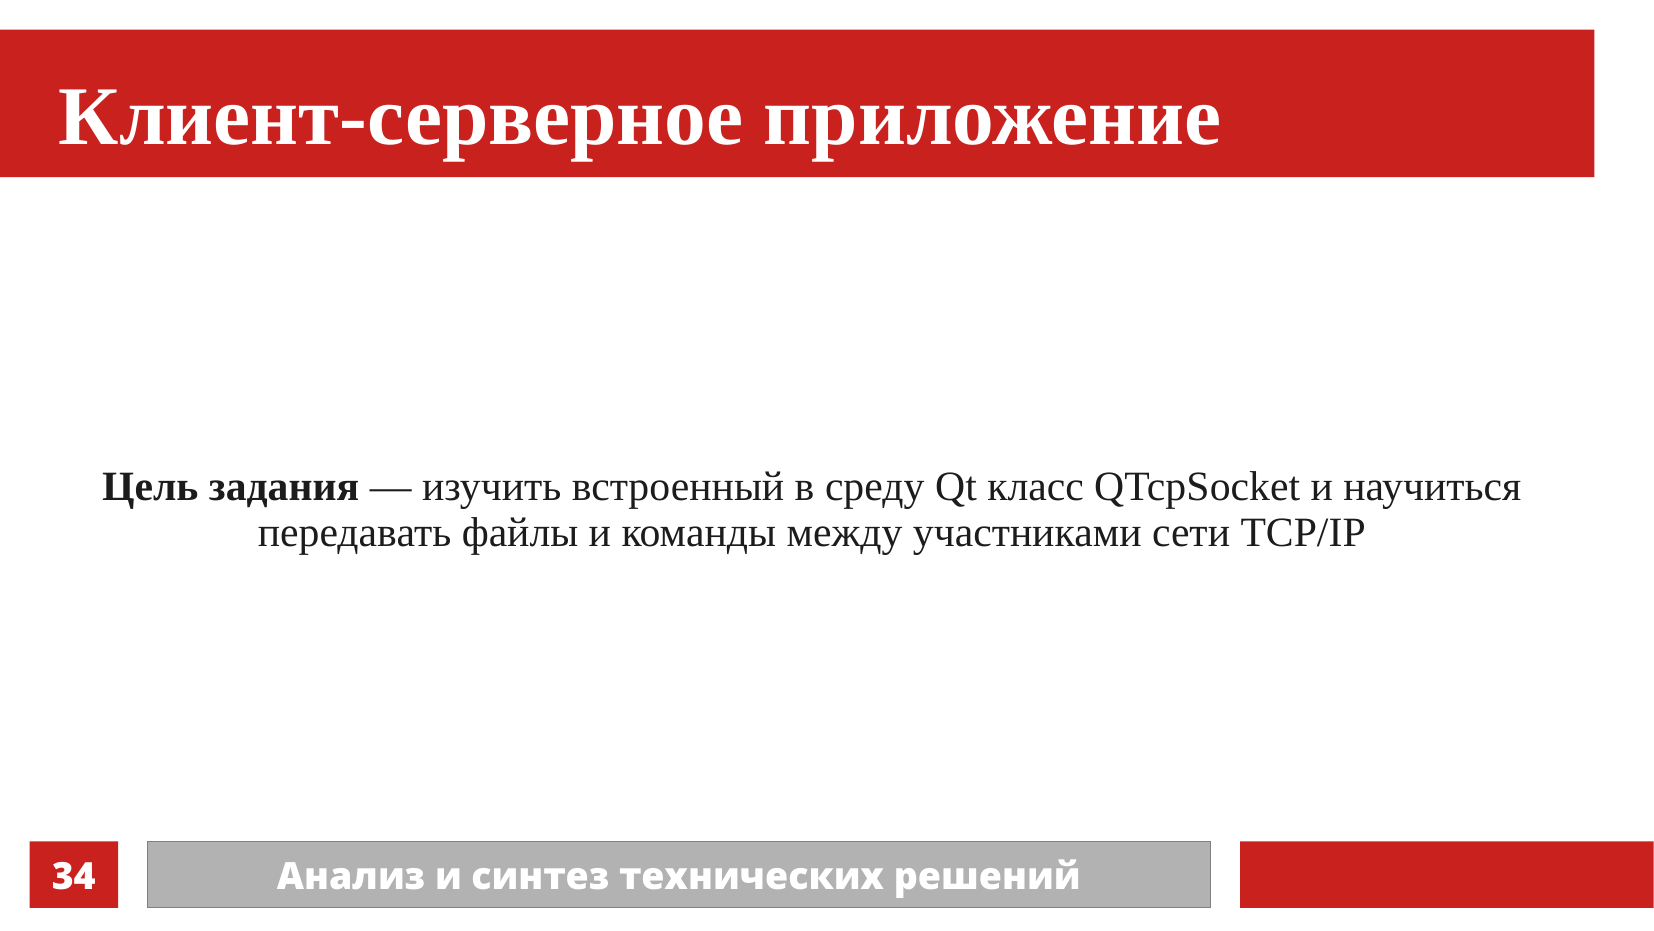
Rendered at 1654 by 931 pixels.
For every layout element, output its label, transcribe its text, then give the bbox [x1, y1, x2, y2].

list Цель задания — изучить встроенный в среду Qt класс QTcpSocket и научиться передавать файлы и команды между участниками сети TCP/IP [59, 221, 1565, 798]
title Клиент-серверное приложение [59, 44, 1595, 163]
